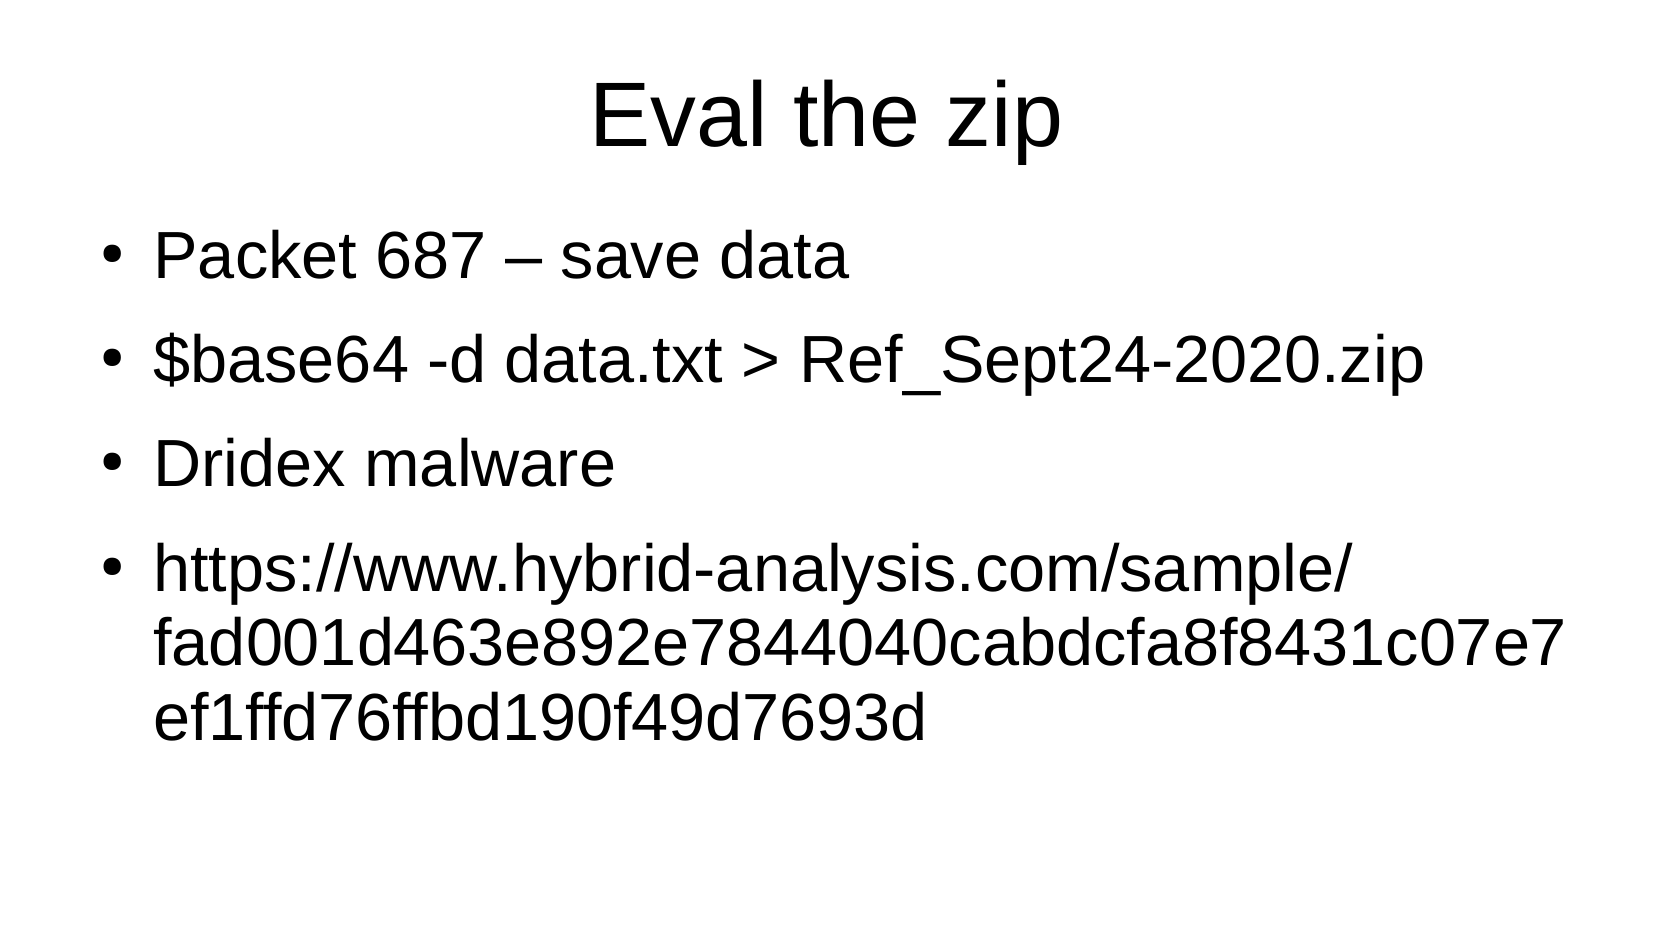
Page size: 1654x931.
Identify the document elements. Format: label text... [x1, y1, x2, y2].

title Eval the zip [82, 37, 1571, 193]
list Packet 687 – save data $base64 -d data.txt > Ref_Sept24-2020.zip Dridex malware https://www.hybrid-analysis.com/sample/fad001d463e892e7844040cabdcfa8f8431c07e7ef1ffd76ffbd190f49d7693d [82, 217, 1571, 758]
